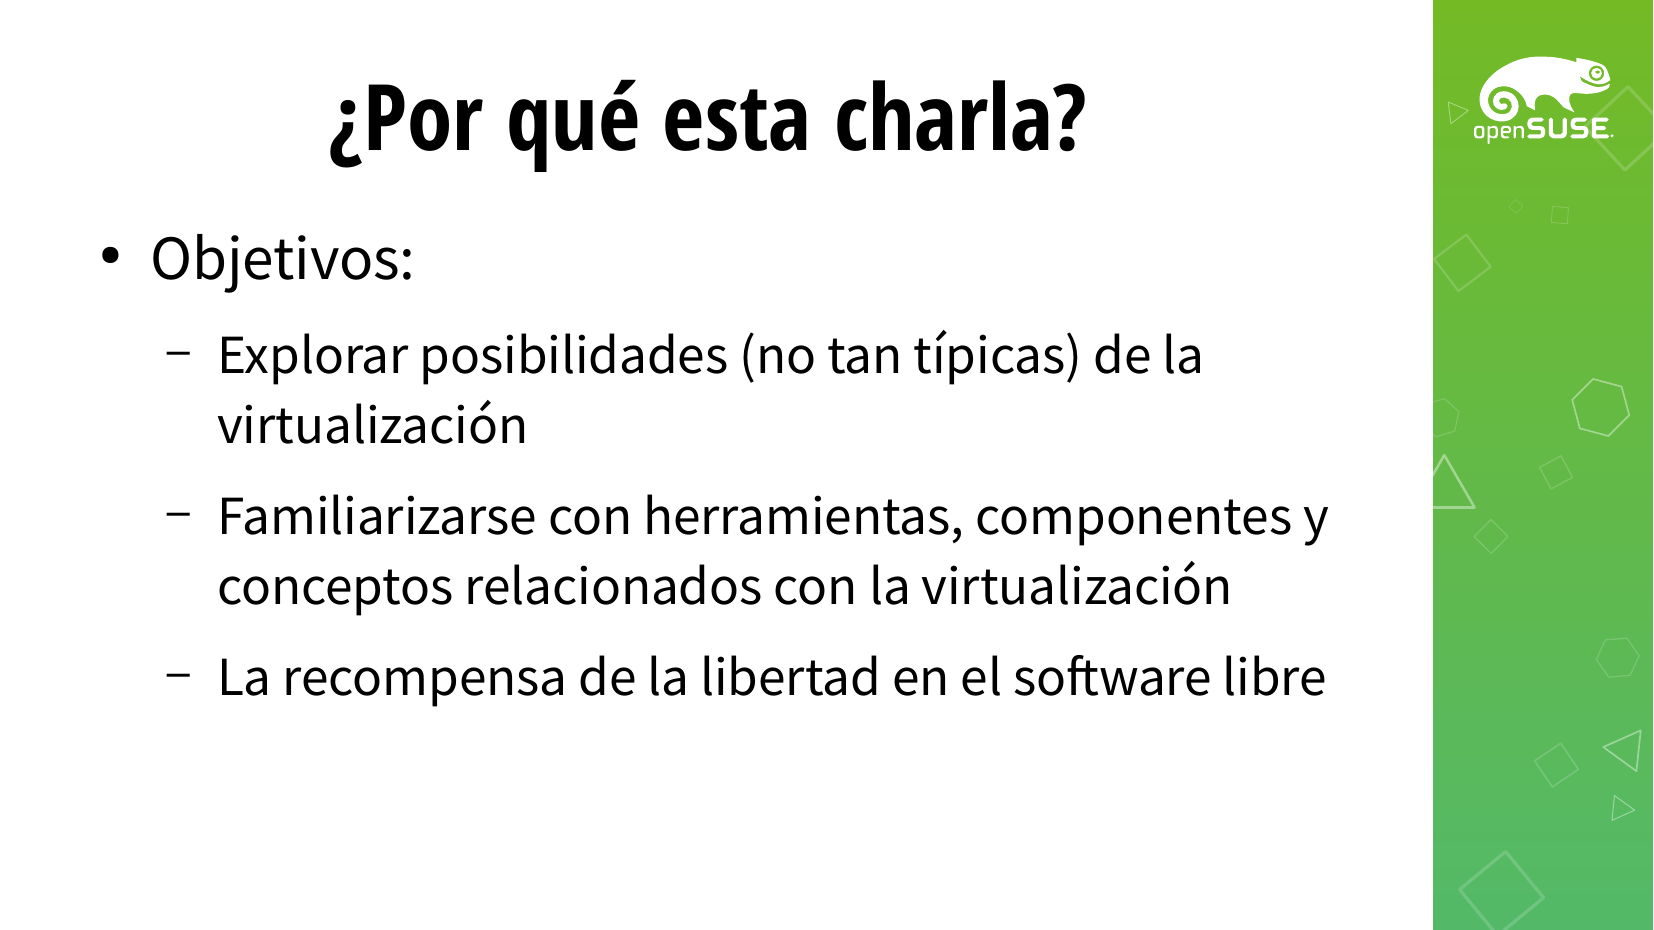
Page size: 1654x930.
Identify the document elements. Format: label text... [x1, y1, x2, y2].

title ¿Por qué esta charla? [82, 37, 1336, 193]
list Objetivos: Explorar posibilidades (no tan típicas) de la virtualización Familiarizarse con herramientas, componentes y conceptos relacionados con la virtualización La recompensa de la libertad en el software libre [82, 217, 1336, 757]
